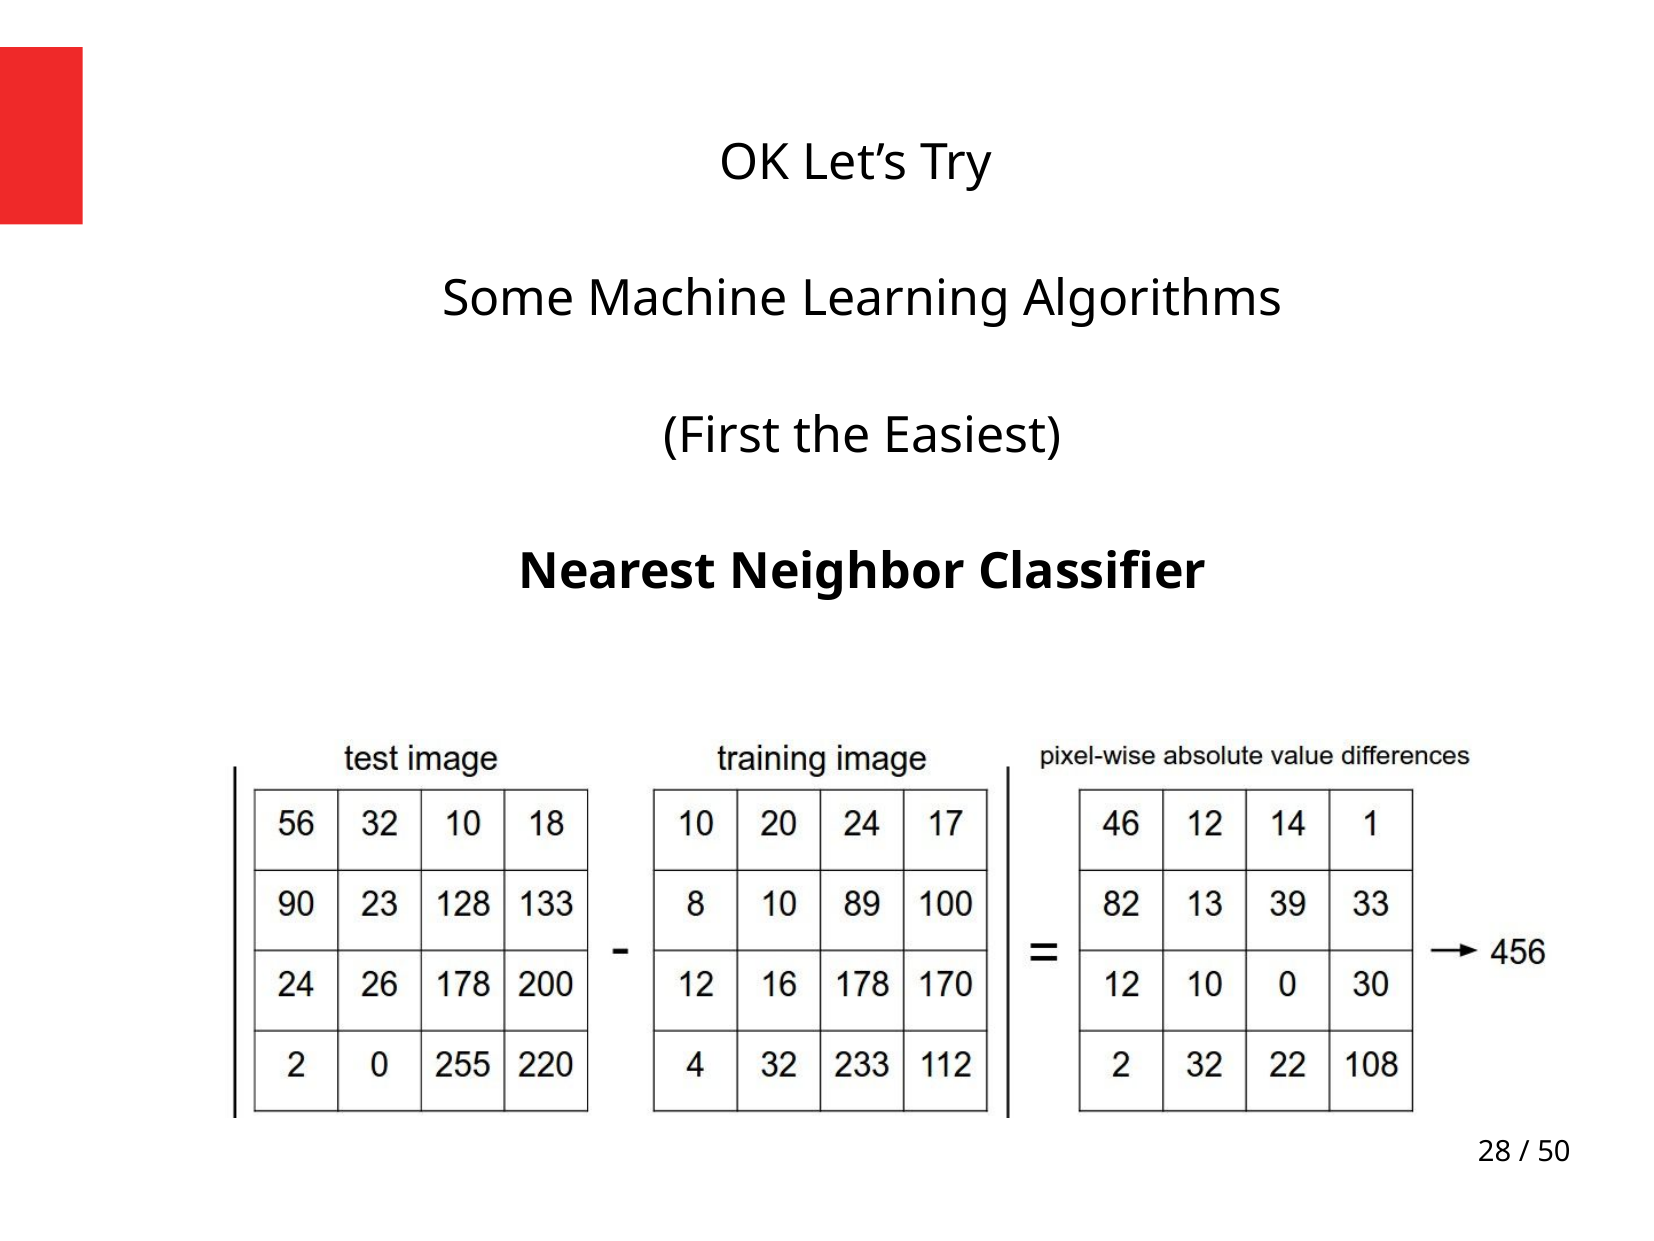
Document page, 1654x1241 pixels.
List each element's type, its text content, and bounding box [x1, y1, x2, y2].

text_box OK Let’s Try Some Machine Learning Algorithms (First the Easiest) Nearest Neighbor Classifier [330, 118, 1396, 526]
picture [225, 739, 1552, 1118]
